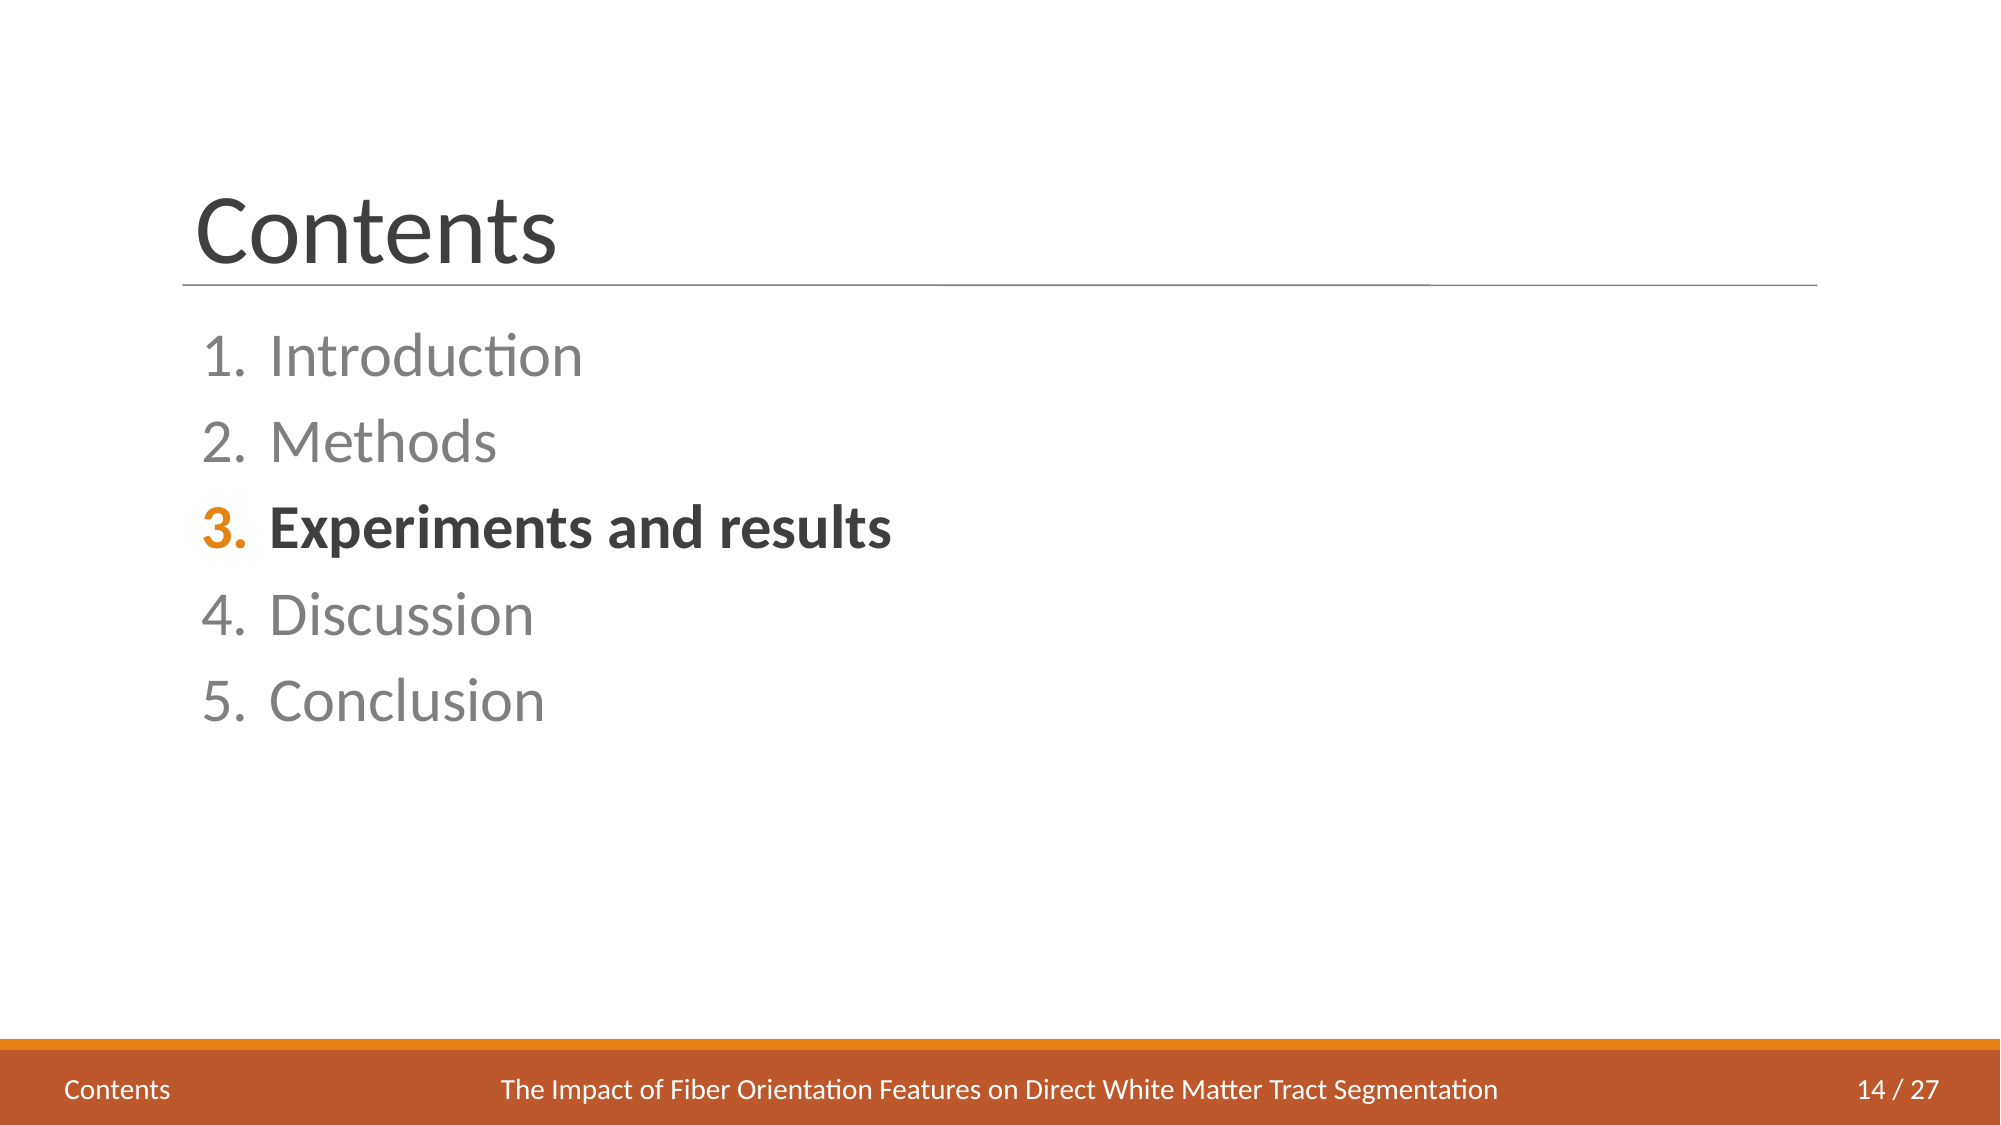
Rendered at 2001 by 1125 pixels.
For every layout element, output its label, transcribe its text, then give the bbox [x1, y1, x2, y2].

slide_number The Impact of Fiber Orientation Features on Direct White Matter Tract Segmentation [392, 753, 1608, 1125]
title Contents [180, 114, 1830, 302]
slide_number Contents [49, 753, 356, 1125]
slide_number 1 / 27 [1741, 753, 1962, 1125]
list Introduction Methods Experiments and results Discussion Conclusion [180, 302, 1831, 941]
